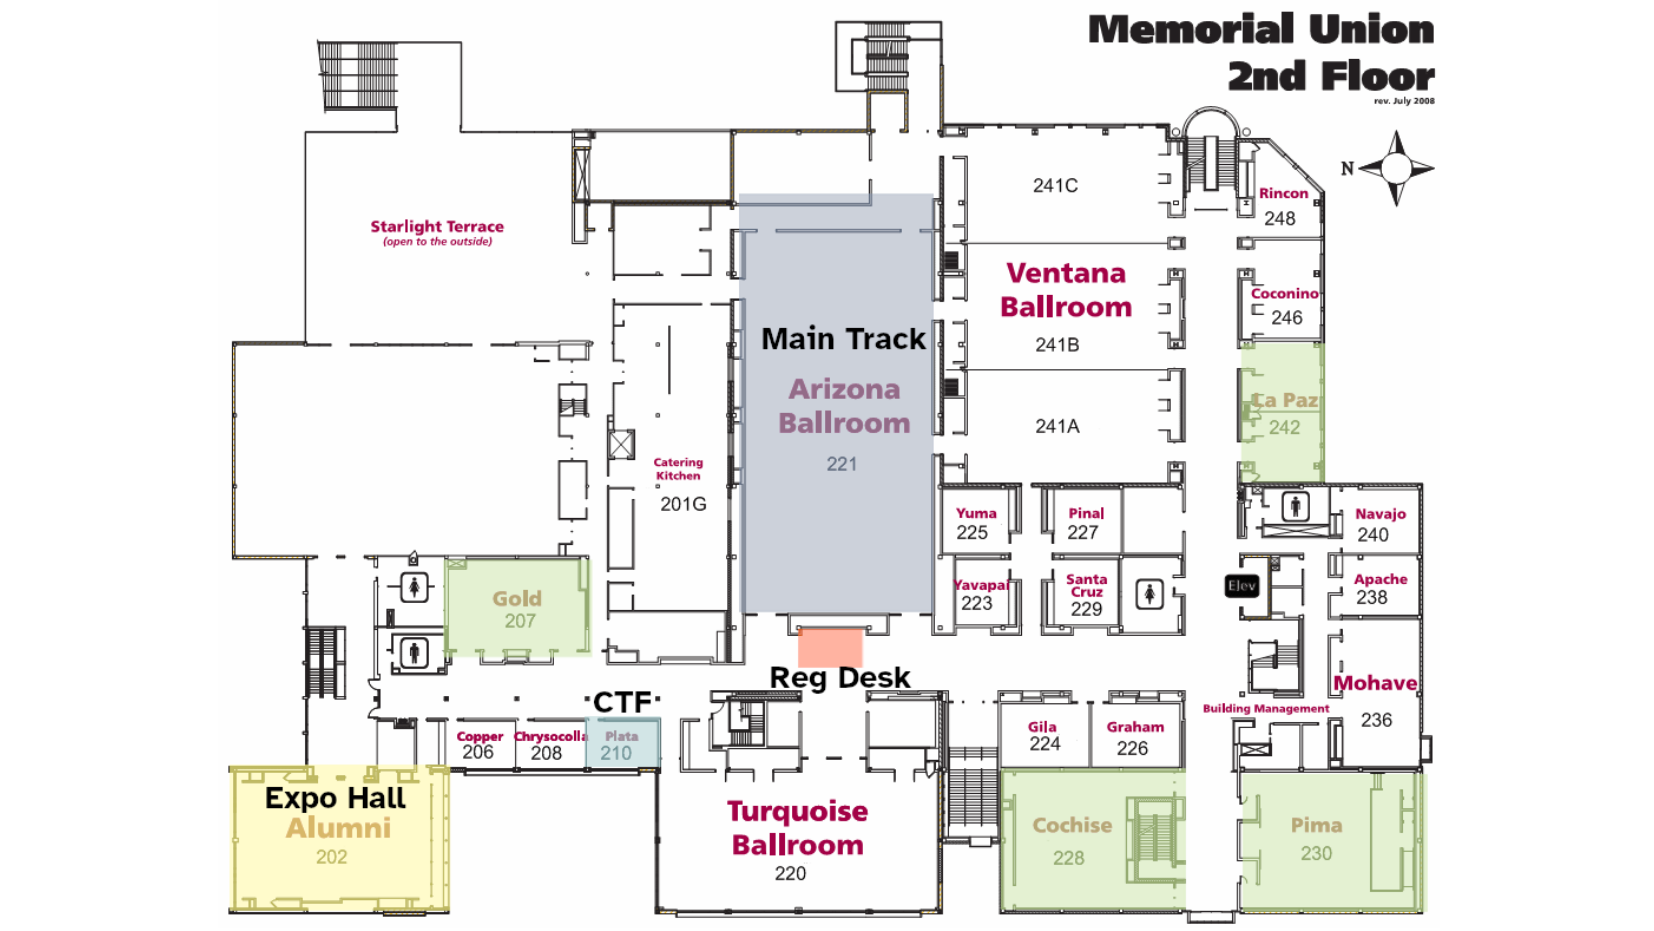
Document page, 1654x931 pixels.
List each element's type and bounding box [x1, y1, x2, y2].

picture [199, 0, 1455, 931]
